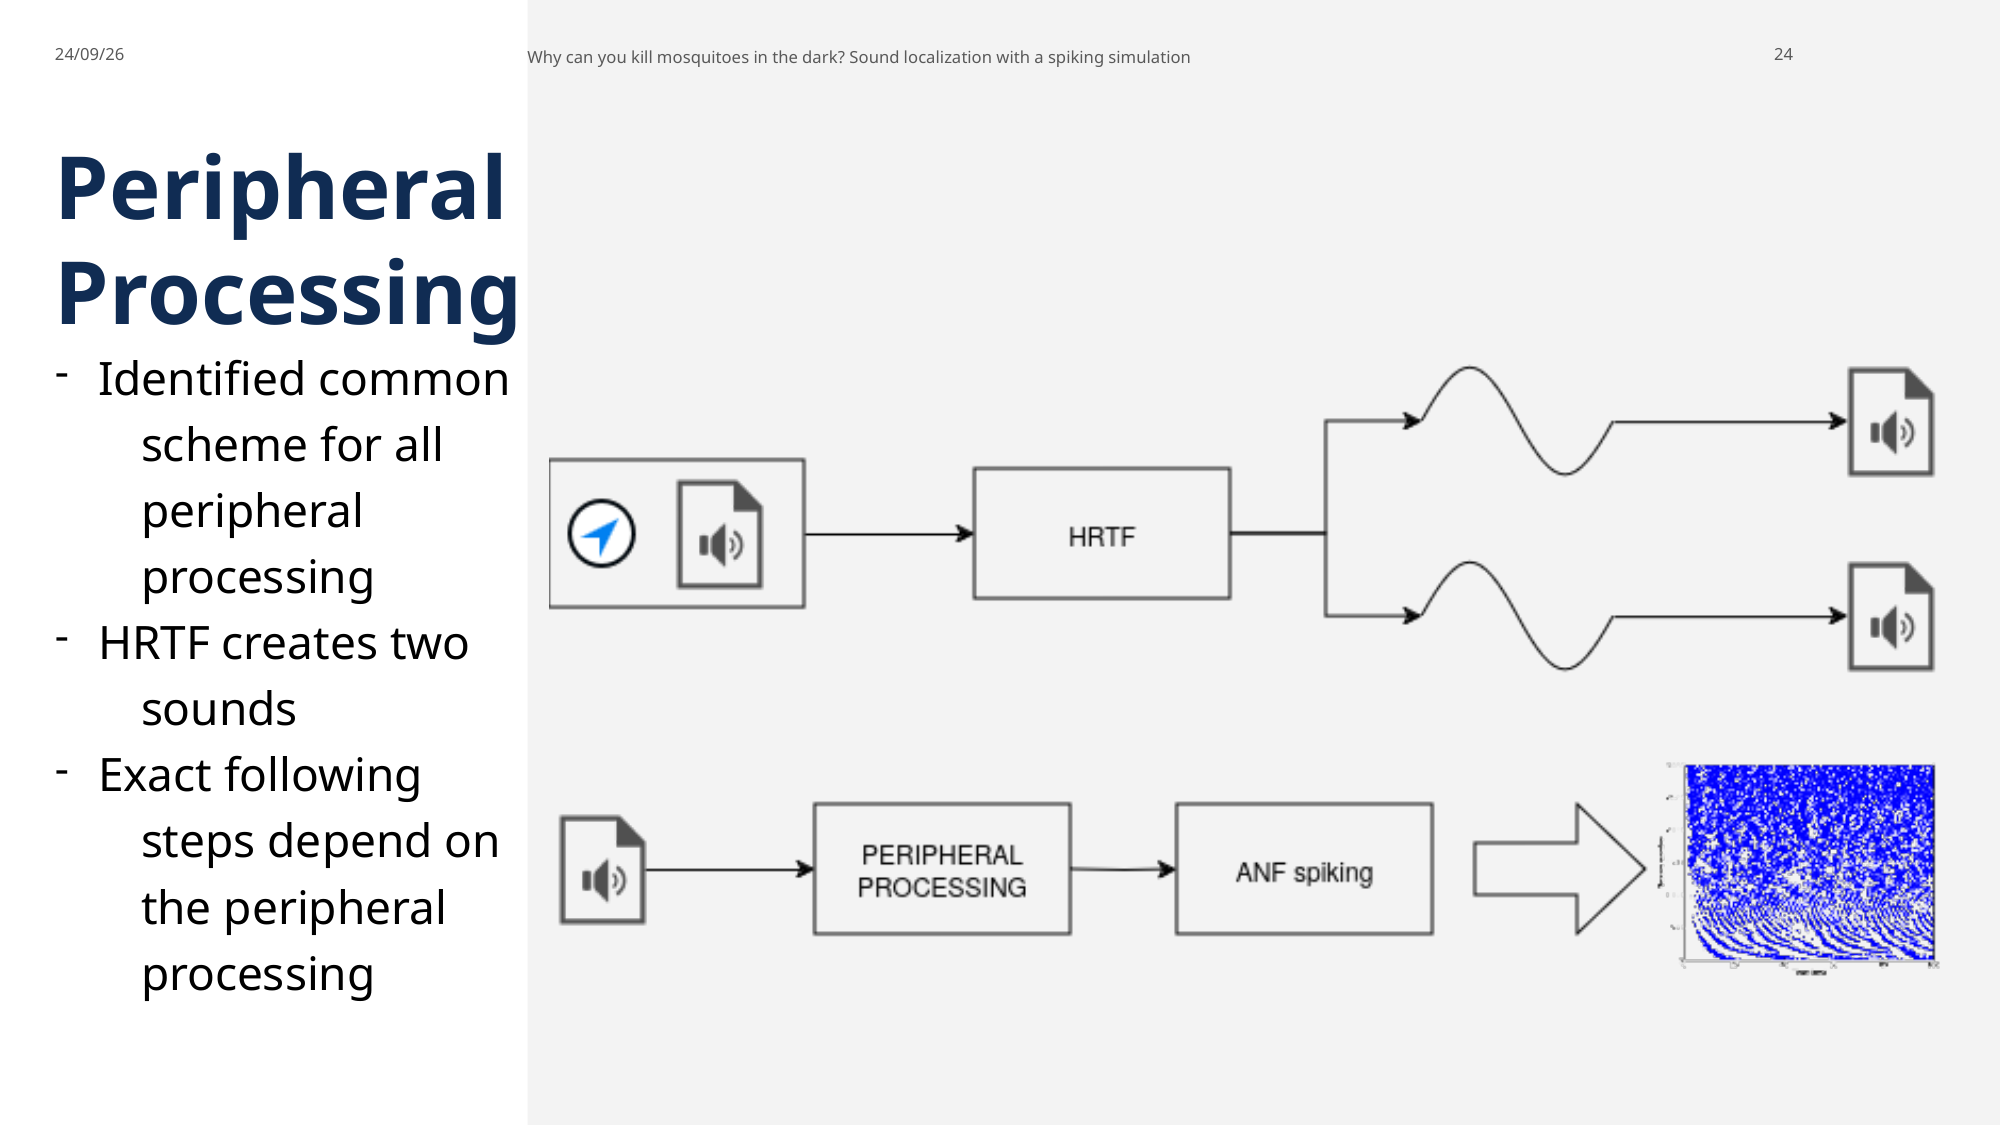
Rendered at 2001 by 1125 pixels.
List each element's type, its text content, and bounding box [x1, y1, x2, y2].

slide_number [1774, 6, 1946, 67]
footer Why can you kill mosquitoes in the dark? Sound localization with a spiking simulation [527, 6, 1203, 67]
title Peripheral Processing [54, 132, 528, 395]
list Identified common scheme for all peripheral processing HRTF creates two sounds Exact following steps depend on the peripheral processing [54, 338, 513, 1065]
slide_number [54, 6, 446, 67]
picture [549, 350, 1946, 982]
